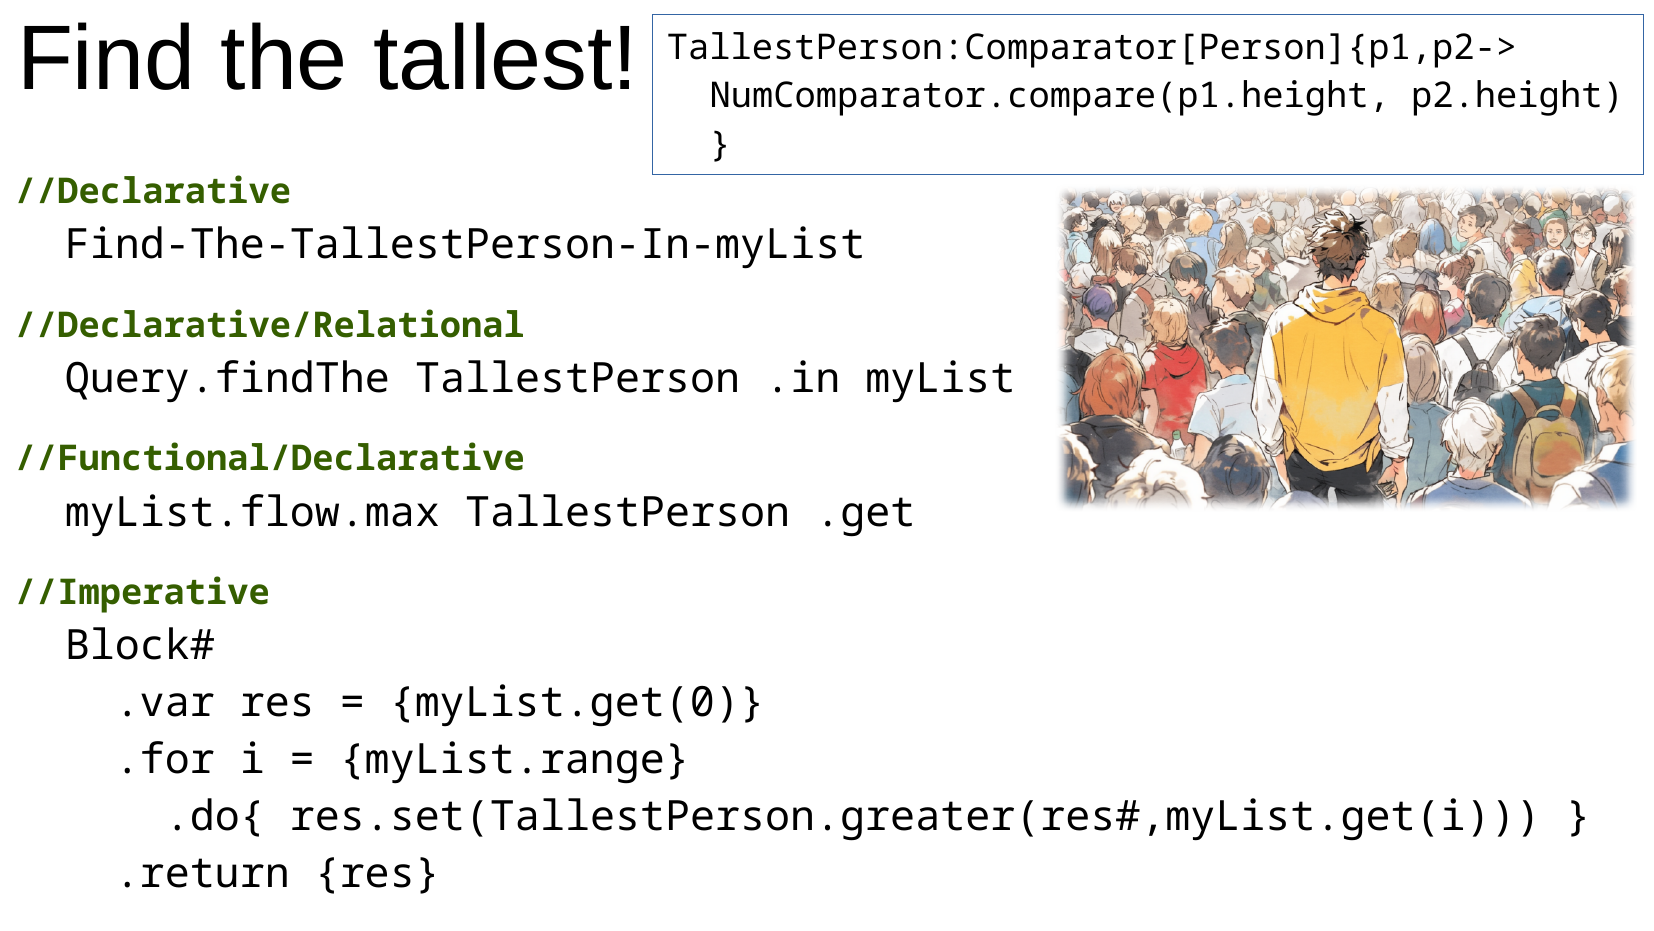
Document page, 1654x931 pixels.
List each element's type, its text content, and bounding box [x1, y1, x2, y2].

title Find the tallest! [0, 0, 660, 121]
picture [1055, 184, 1638, 512]
text_box //Declarative Find-The-TallestPerson-In-myList //Declarative/Relational Query.findThe TallestPerson .in myList //Functional/Declarative myList.flow.max TallestPerson .get //Imperative Block# .var res = {myList.get(0)} .for i = {myList.range} .do{ res.set(TallestPerson.greater(res#,myList.get(i))) } .return {res} [0, 157, 1638, 931]
text_box TallestPerson:Comparator[Person]{p1,p2-> NumComparator.compare(p1.height, p2.height) } [652, 14, 1644, 175]
